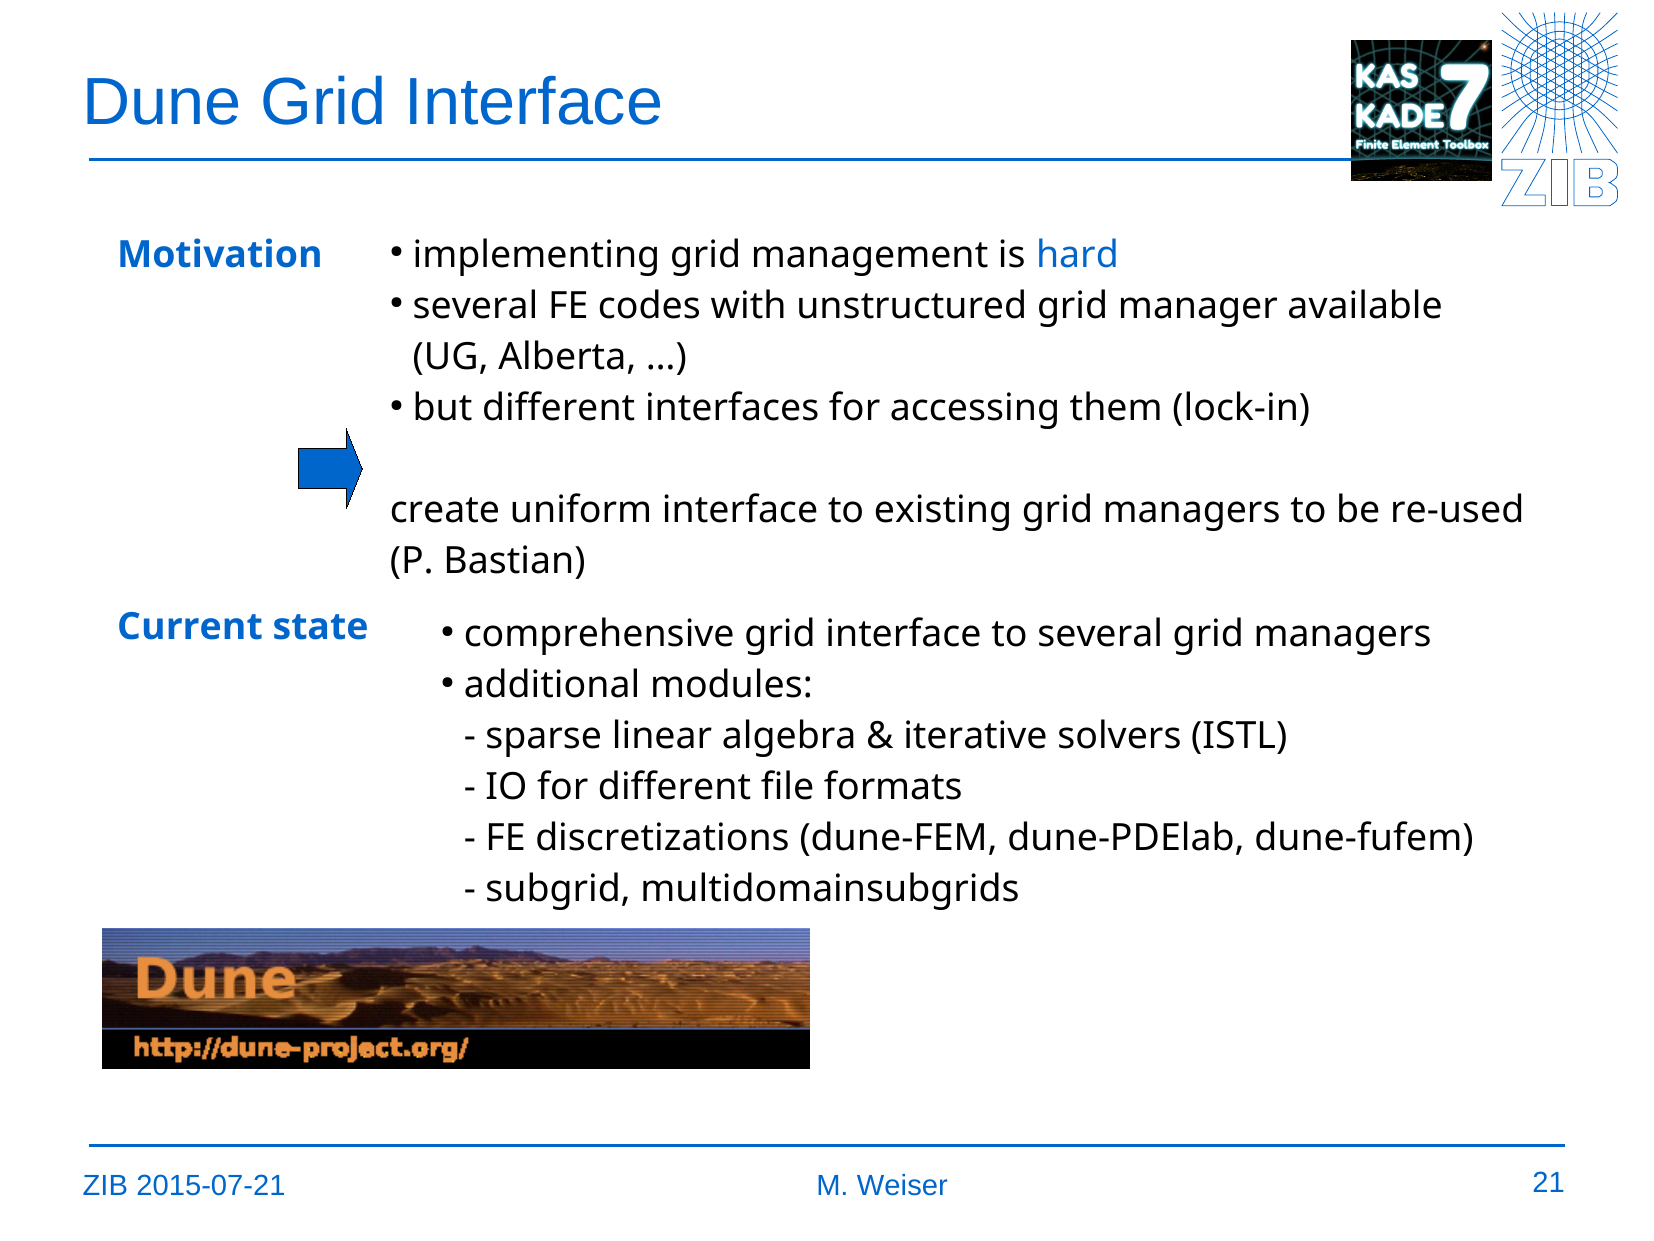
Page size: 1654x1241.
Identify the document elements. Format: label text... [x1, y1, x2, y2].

text_box implementing grid management is hard several FE codes with unstructured grid manager available (UG, Alberta, …) but different interfaces for accessing them (lock-in) create uniform interface to existing grid managers to be re-used (P. Bastian) [375, 220, 1485, 544]
picture [1351, 40, 1492, 181]
text_box Current state [102, 592, 375, 652]
text_box comprehensive grid interface to several grid managers additional modules: - sparse linear algebra & iterative solvers (ISTL) - IO for different file formats - FE discretizations (dune-FEM, dune-PDElab, dune-fufem) - subgrid, multidomainsubgrids [426, 599, 1447, 879]
text_box Motivation [102, 220, 331, 280]
title Dune Grid Interface [82, 64, 1359, 139]
text_box [298, 428, 363, 509]
picture [102, 928, 810, 1069]
